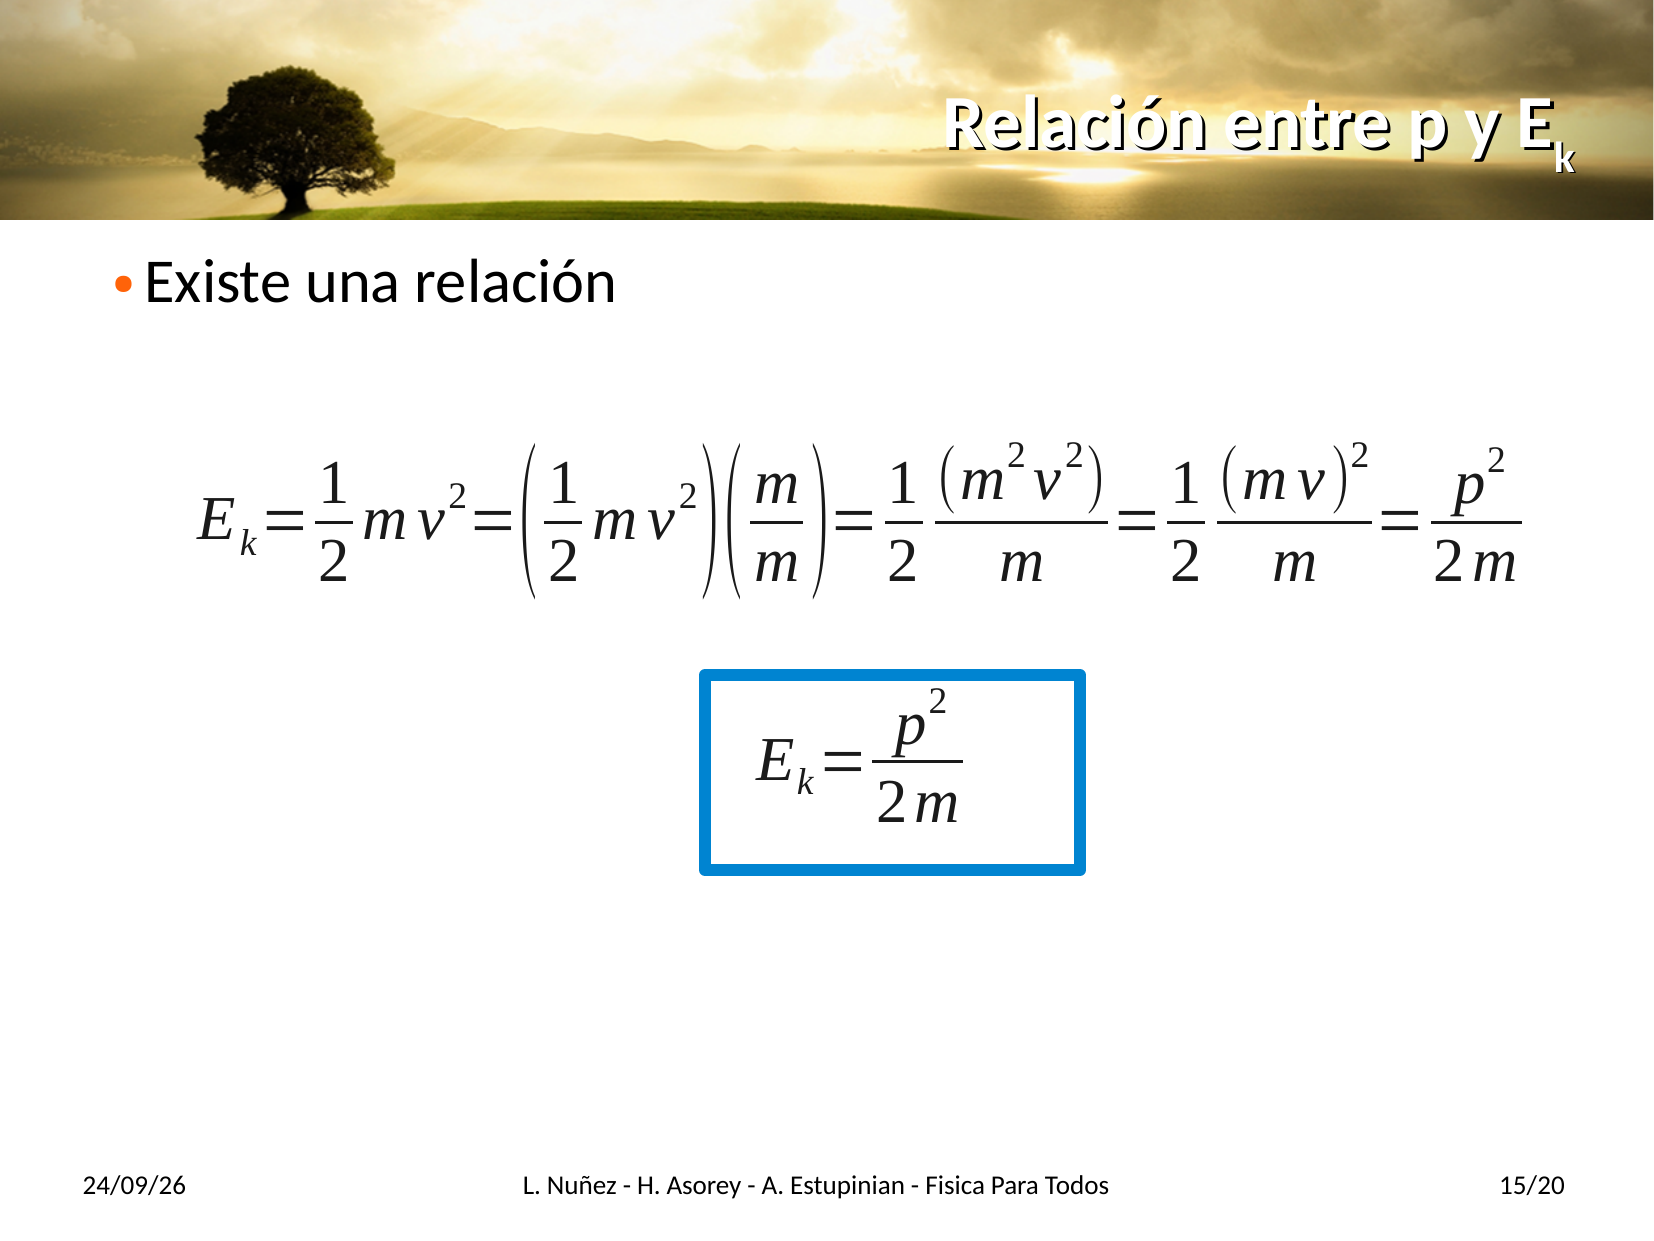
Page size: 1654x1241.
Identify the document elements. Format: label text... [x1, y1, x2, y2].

chart [187, 435, 1531, 836]
picture [0, 0, 1654, 220]
chart [711, 681, 1074, 836]
list Existe una relación [82, 255, 1571, 1141]
title Relación entre p y Ek [86, 49, 1576, 226]
